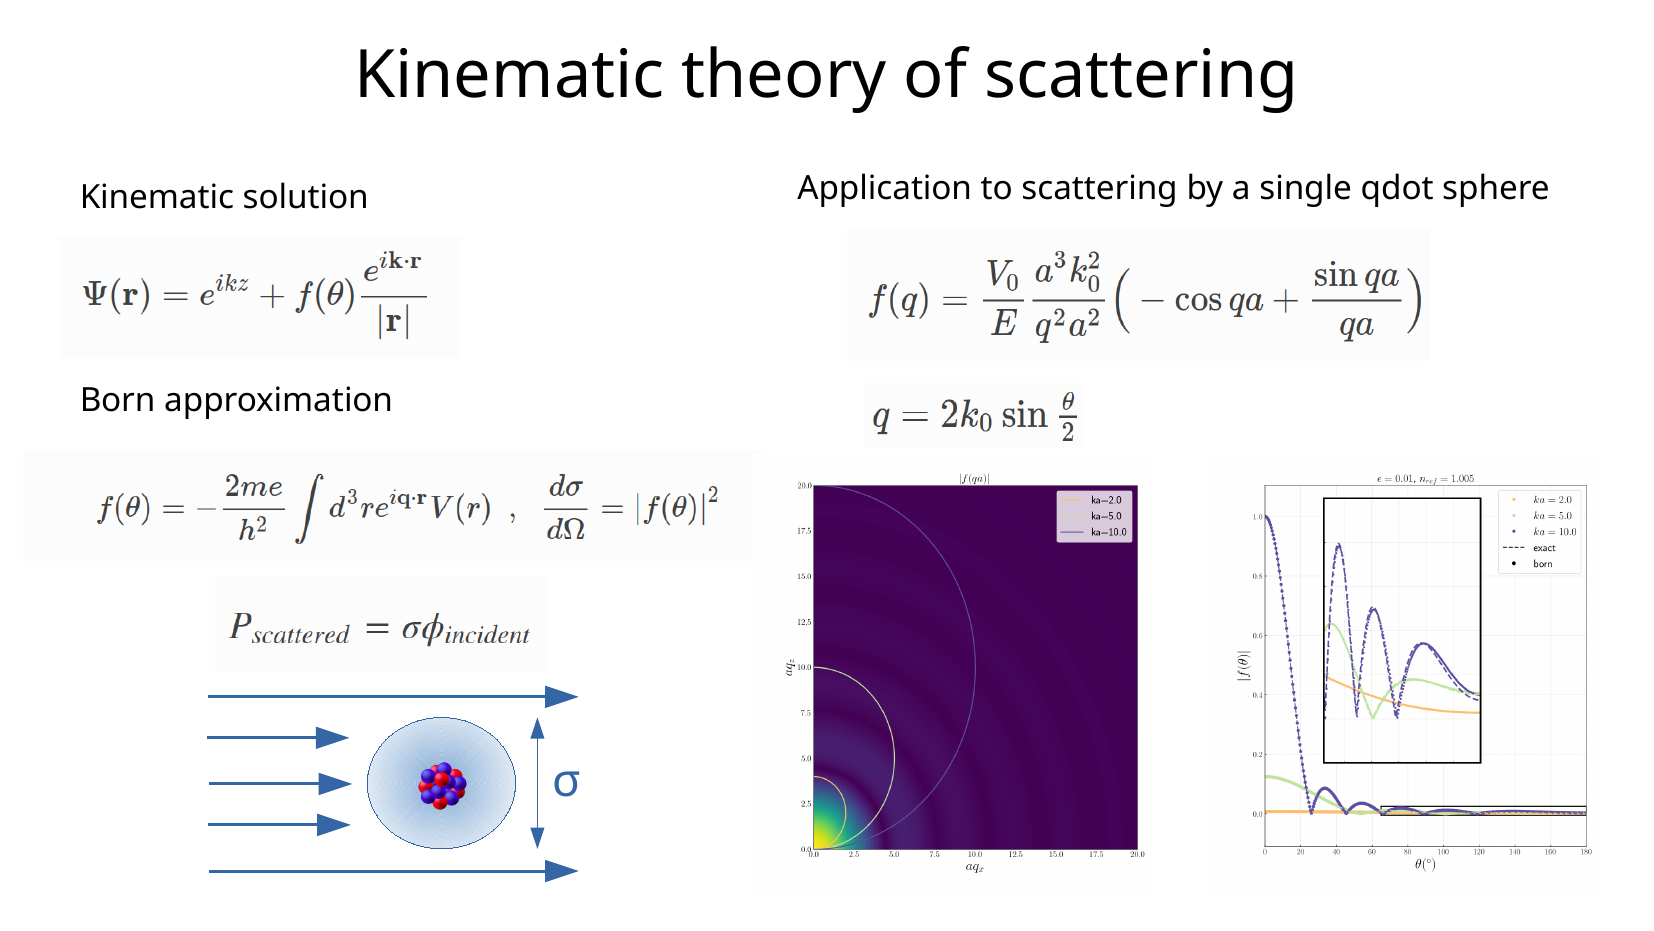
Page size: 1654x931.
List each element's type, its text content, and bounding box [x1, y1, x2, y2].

picture [847, 230, 1430, 361]
text_box Kinematic solution [64, 165, 550, 225]
picture [1206, 454, 1598, 895]
text_box [367, 717, 516, 849]
text_box Application to scattering by a single qdot sphere [782, 156, 1619, 225]
picture [215, 576, 547, 671]
picture [865, 383, 1084, 448]
title Kinematic theory of scattering [0, 4, 1654, 139]
text_box Born approximation [64, 369, 550, 435]
picture [59, 237, 461, 358]
picture [23, 450, 1149, 898]
title σ [552, 747, 603, 810]
picture [416, 760, 469, 812]
